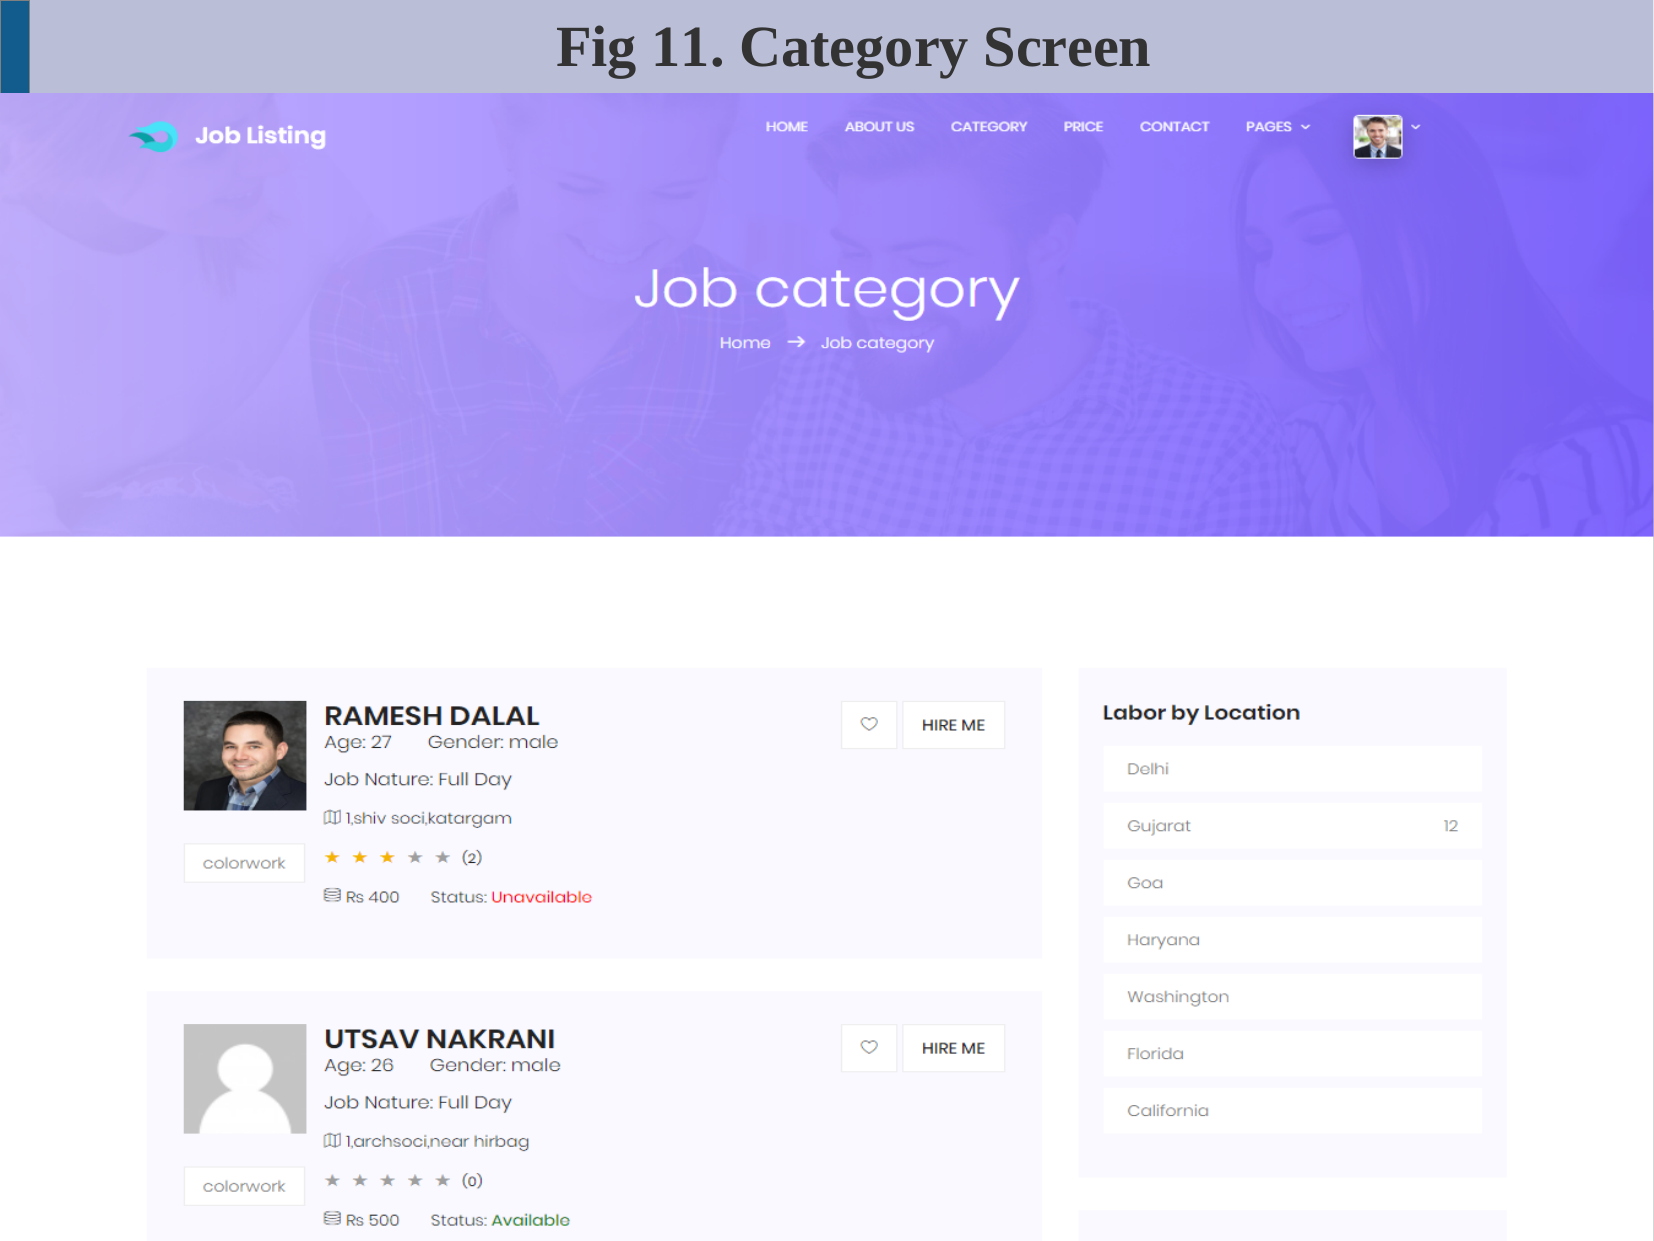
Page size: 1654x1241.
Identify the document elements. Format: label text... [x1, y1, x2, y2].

picture [0, 93, 1654, 1241]
title Fig 11. Category Screen [147, 0, 1561, 93]
